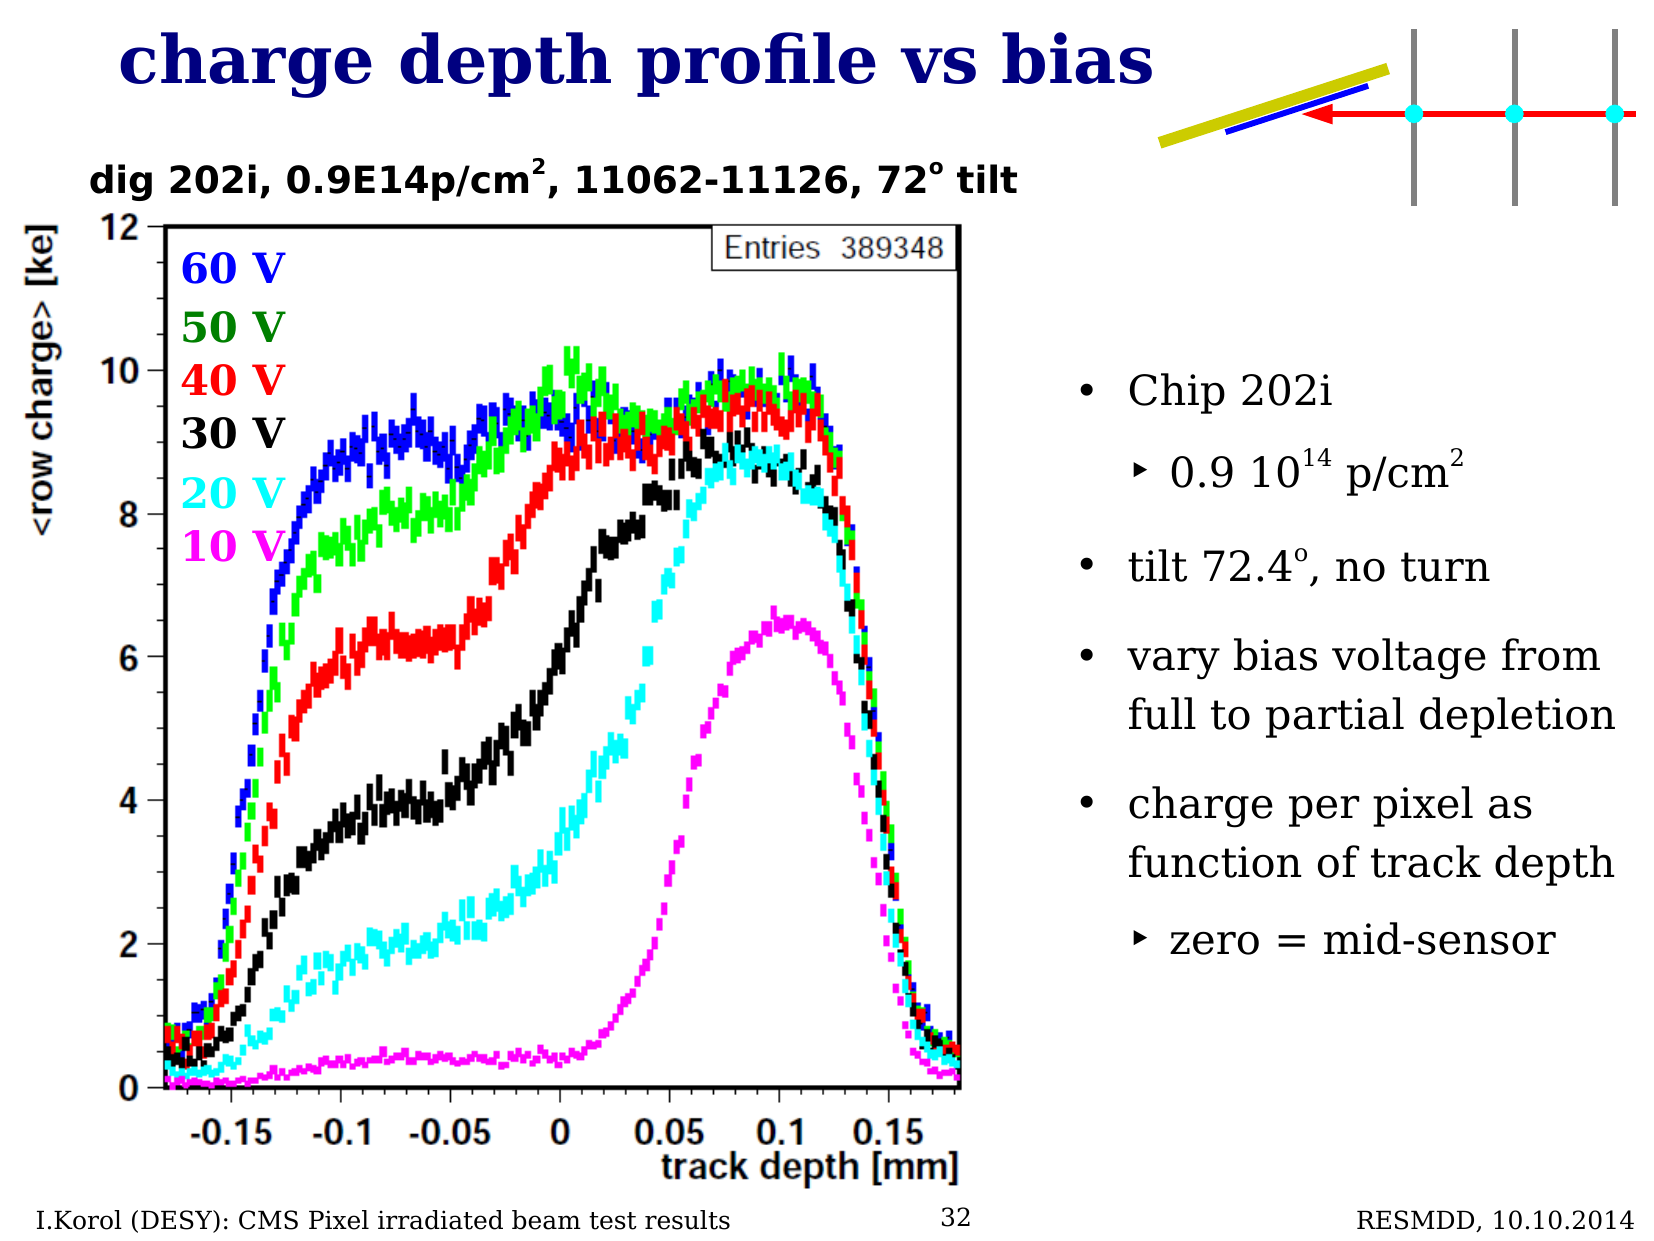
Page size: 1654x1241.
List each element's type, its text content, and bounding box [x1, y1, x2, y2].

text_box 20 V [179, 458, 286, 508]
text_box 30 V [179, 398, 286, 448]
text_box [1605, 104, 1625, 124]
text_box 40 V [179, 345, 286, 395]
text_box 60 V [179, 233, 286, 283]
text_box dig 202i, 0.9E14p/cm2, 11062-11126, 72o tilt [88, 144, 1019, 192]
text_box [1504, 104, 1524, 124]
text_box 50 V [179, 292, 286, 342]
title charge depth profile vs bias [0, 20, 1275, 100]
text_box [1404, 104, 1424, 124]
text_box 10 V [179, 511, 286, 561]
list Chip 202i 0.9 1014 p/cm2 tilt 72.4o, no turn vary bias voltage from full to partial depletion charge per pixel as function of track depth zero = mid-sensor [1074, 355, 1628, 954]
picture [10, 201, 976, 1195]
